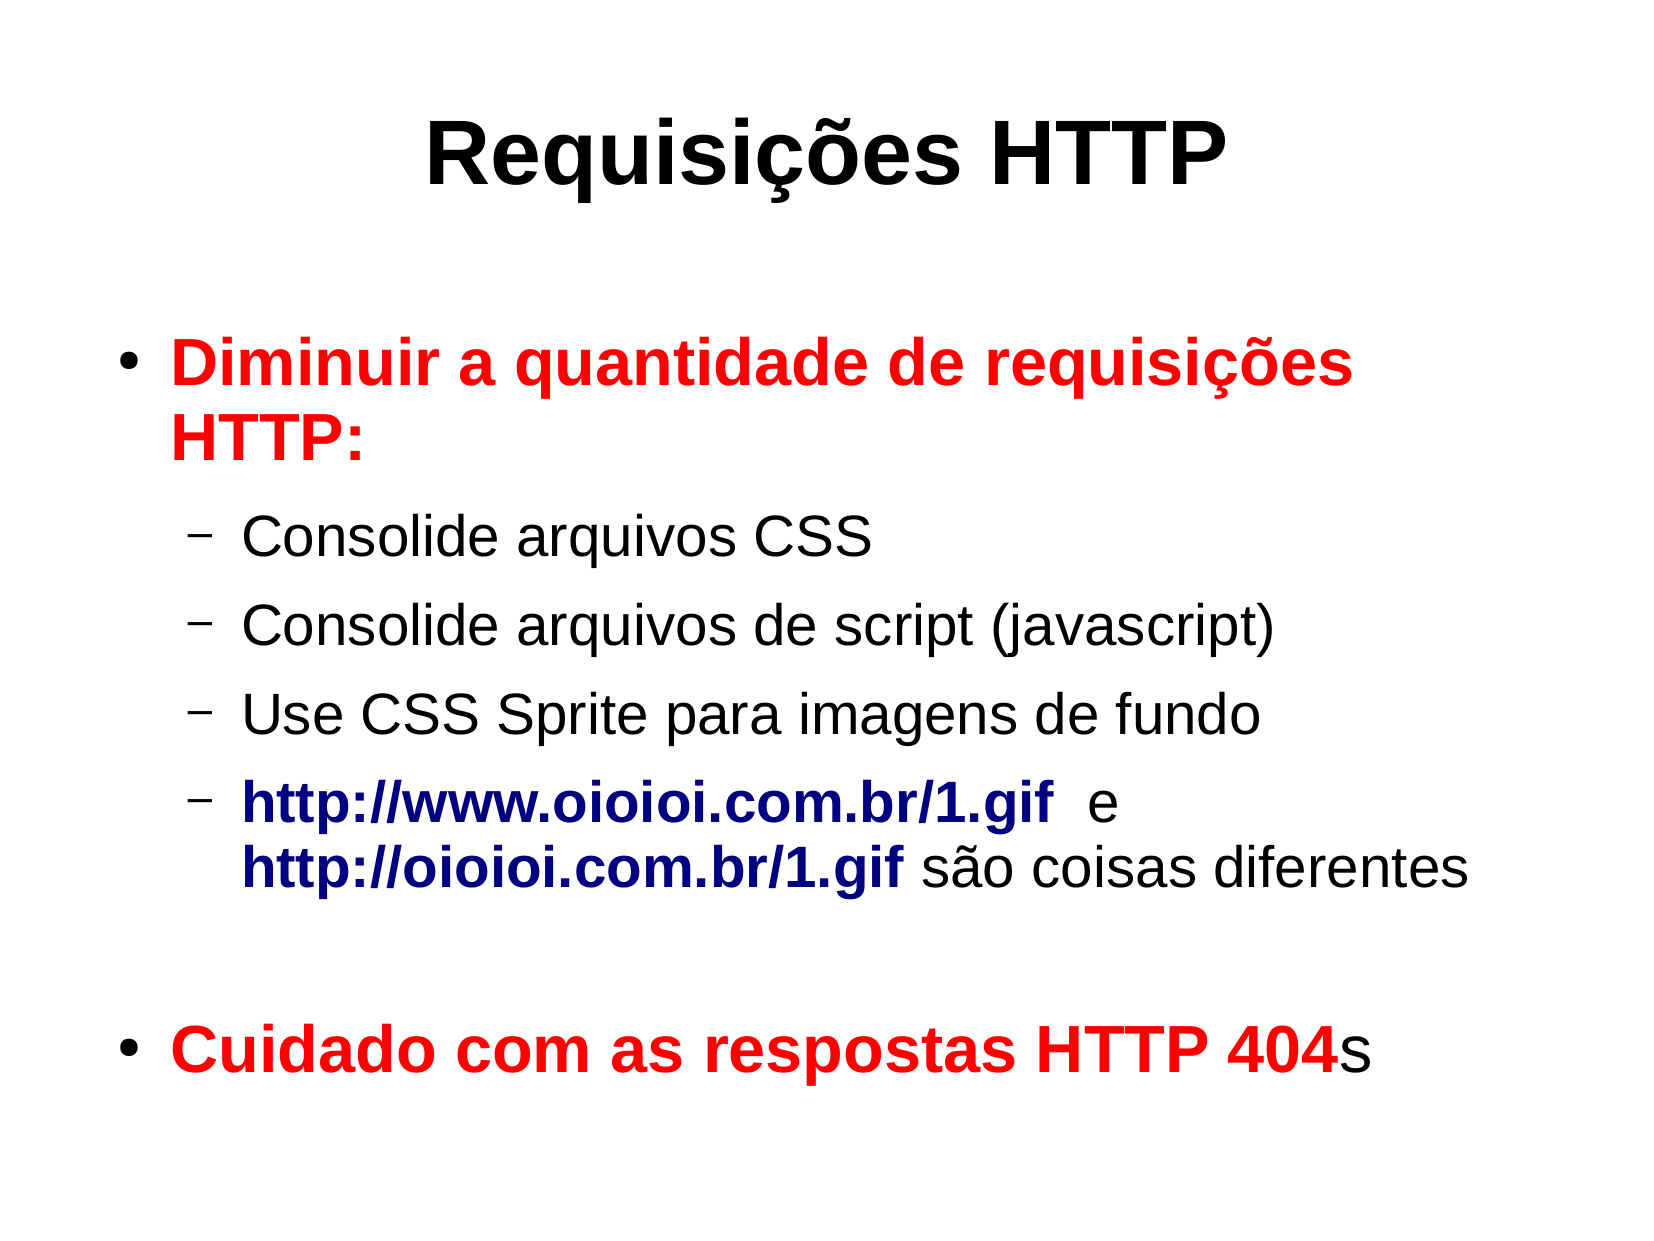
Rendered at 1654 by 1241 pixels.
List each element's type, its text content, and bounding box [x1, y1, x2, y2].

title Requisições HTTP [82, 49, 1571, 257]
list Diminuir a quantidade de requisições HTTP: Consolide arquivos CSS Consolide arquivos de script (javascript) Use CSS Sprite para imagens de fundo http://www.oioioi.com.br/1.gif e http://oioioi.com.br/1.gif são coisas diferentes Cuidado com as respostas HTTP 404s [99, 290, 1555, 1123]
